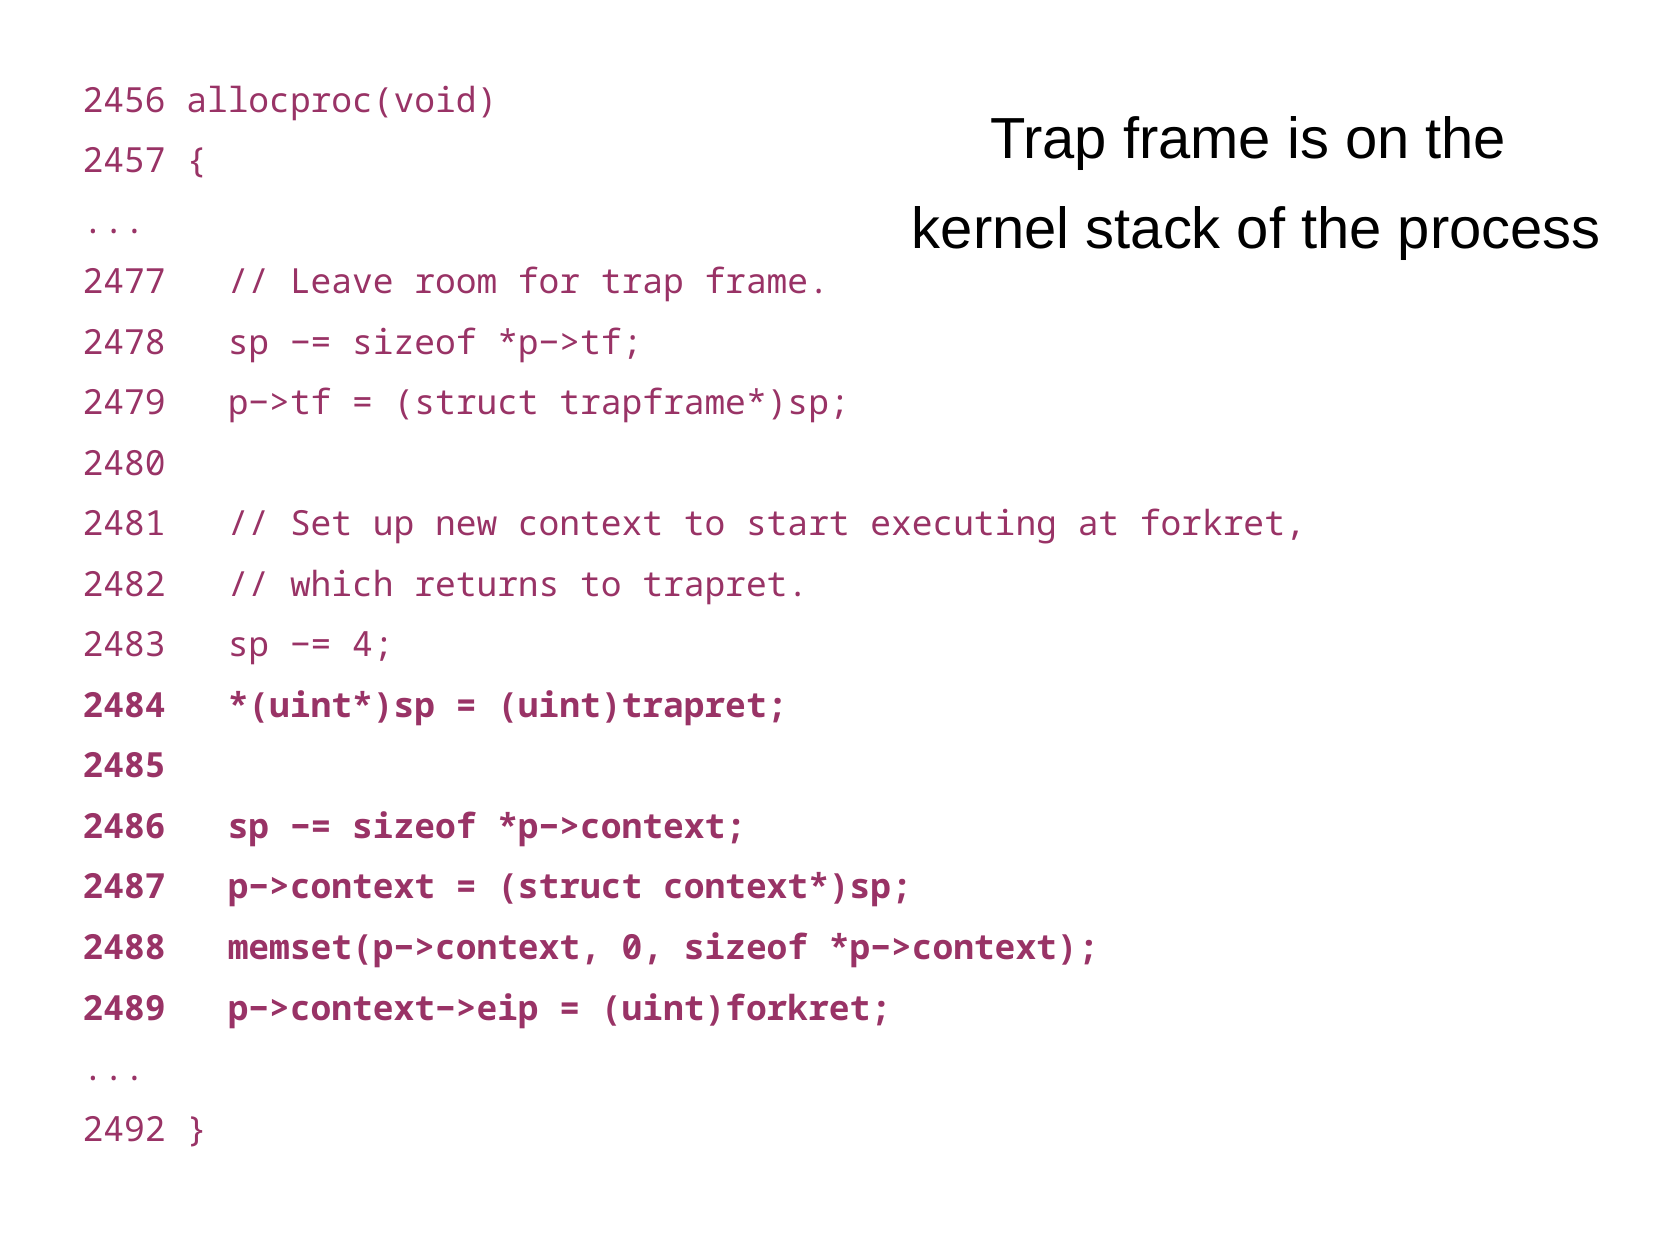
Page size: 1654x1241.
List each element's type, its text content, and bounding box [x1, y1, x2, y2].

list 2456 allocproc(void) 2457 { ... 2477 // Leave room for trap frame. 2478 sp −= sizeof *p−>tf; 2479 p−>tf = (struct trapframe*)sp; 2480 2481 // Set up new context to start executing at forkret, 2482 // which returns to trapret. 2483 sp −= 4; 2484 *(uint*)sp = (uint)trapret; 2485 2486 sp −= sizeof *p−>context; 2487 p−>context = (struct context*)sp; 2488 memset(p−>context, 0, sizeof *p−>context); 2489 p−>context−>eip = (uint)forkret; ... 2492 } [82, 75, 1463, 1163]
list Trap frame is on the kernel stack of the process [900, 105, 1613, 301]
